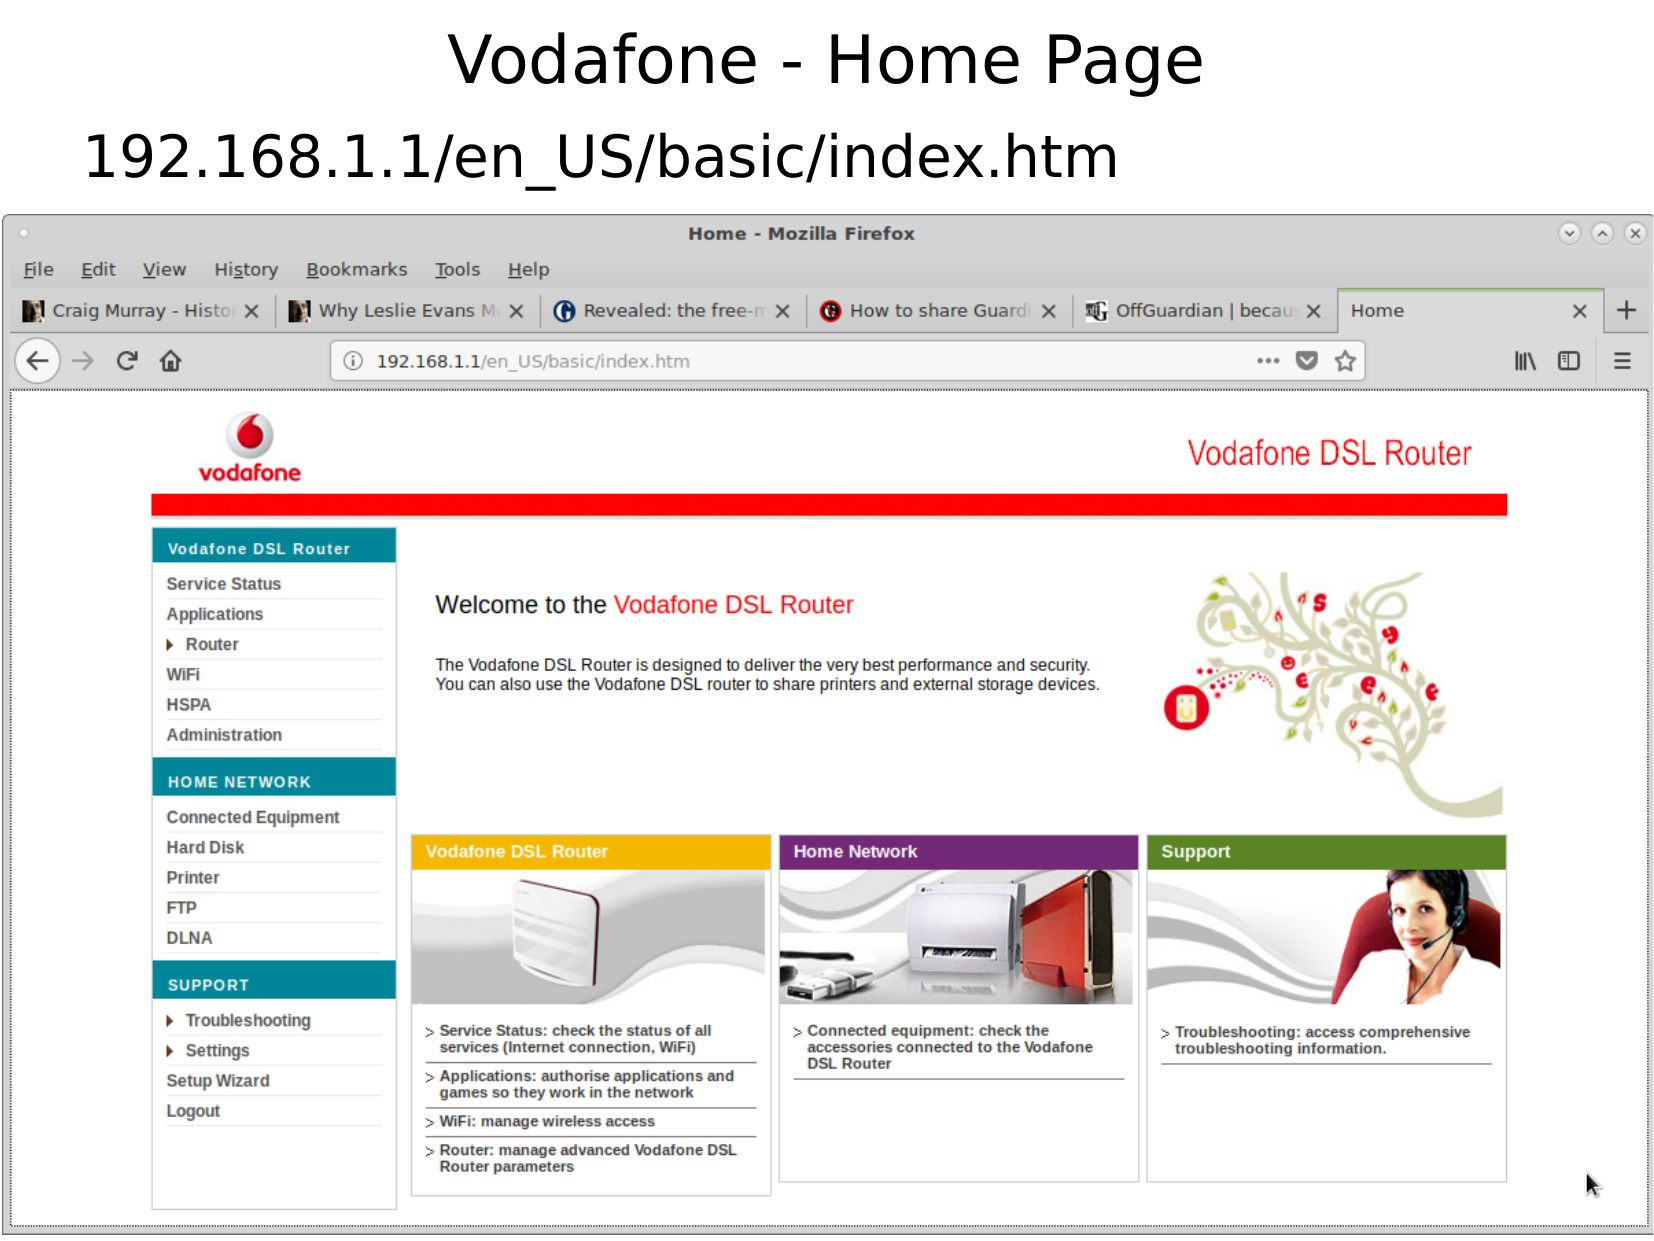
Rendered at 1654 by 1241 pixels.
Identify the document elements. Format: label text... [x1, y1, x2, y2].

picture [2, 214, 1654, 1235]
title Vodafone - Home Page [82, 21, 1571, 100]
subtitle 192.168.1.1/en_US/basic/index.htm [82, 113, 1571, 201]
